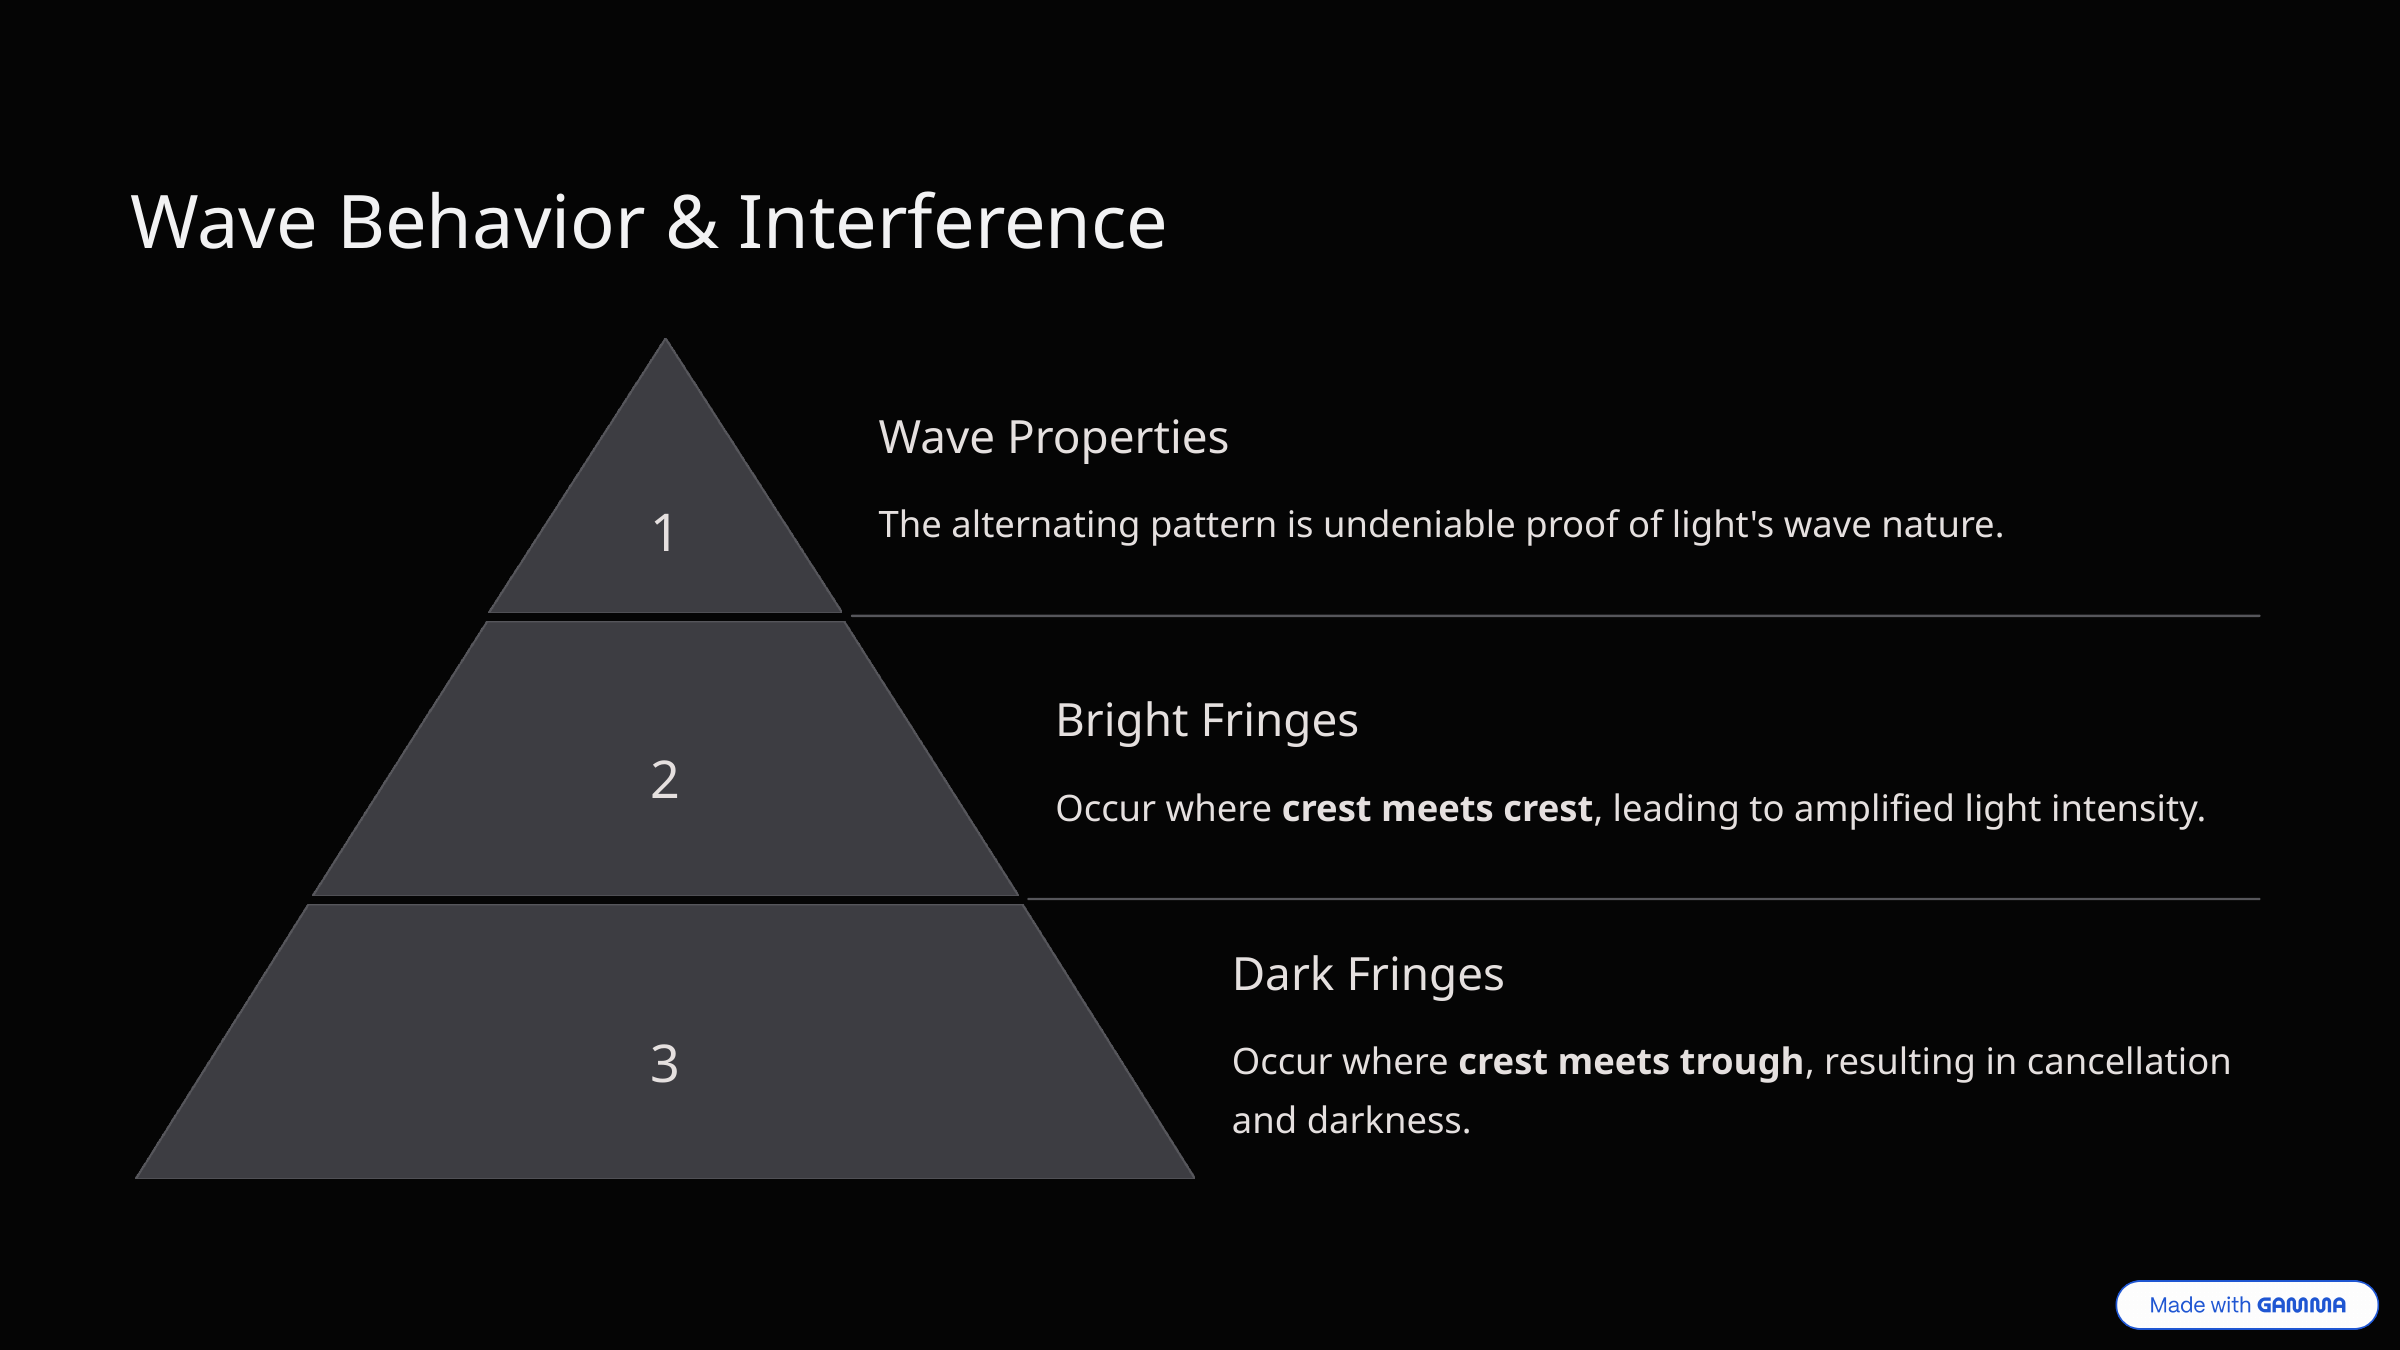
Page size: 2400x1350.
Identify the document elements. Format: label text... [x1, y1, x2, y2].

text_box The alternating pattern is undeniable proof of light's wave nature. [878, 485, 1929, 546]
text_box 2 [638, 726, 692, 792]
text_box Bright Fringes [1055, 688, 1521, 747]
picture [2106, 1271, 2389, 1339]
text_box Dark Fringes [1436, 968, 1449, 987]
text_box Occur where crest meets crest, leading to amplified light intensity. [1055, 769, 2128, 829]
picture [135, 904, 1195, 1179]
text_box [850, 614, 2261, 618]
text_box Wave Behavior & Interference [130, 171, 1220, 265]
text_box Occur where crest meets trough, resulting in cancellation and darkness. [1231, 1022, 2233, 1142]
picture [488, 338, 842, 613]
text_box [1027, 897, 2261, 901]
text_box Wave Properties [878, 405, 1344, 464]
text_box 3 [638, 1009, 692, 1075]
picture [312, 621, 1019, 896]
text_box Dark Fringes [1231, 942, 1697, 1001]
text_box 1 [638, 478, 692, 544]
